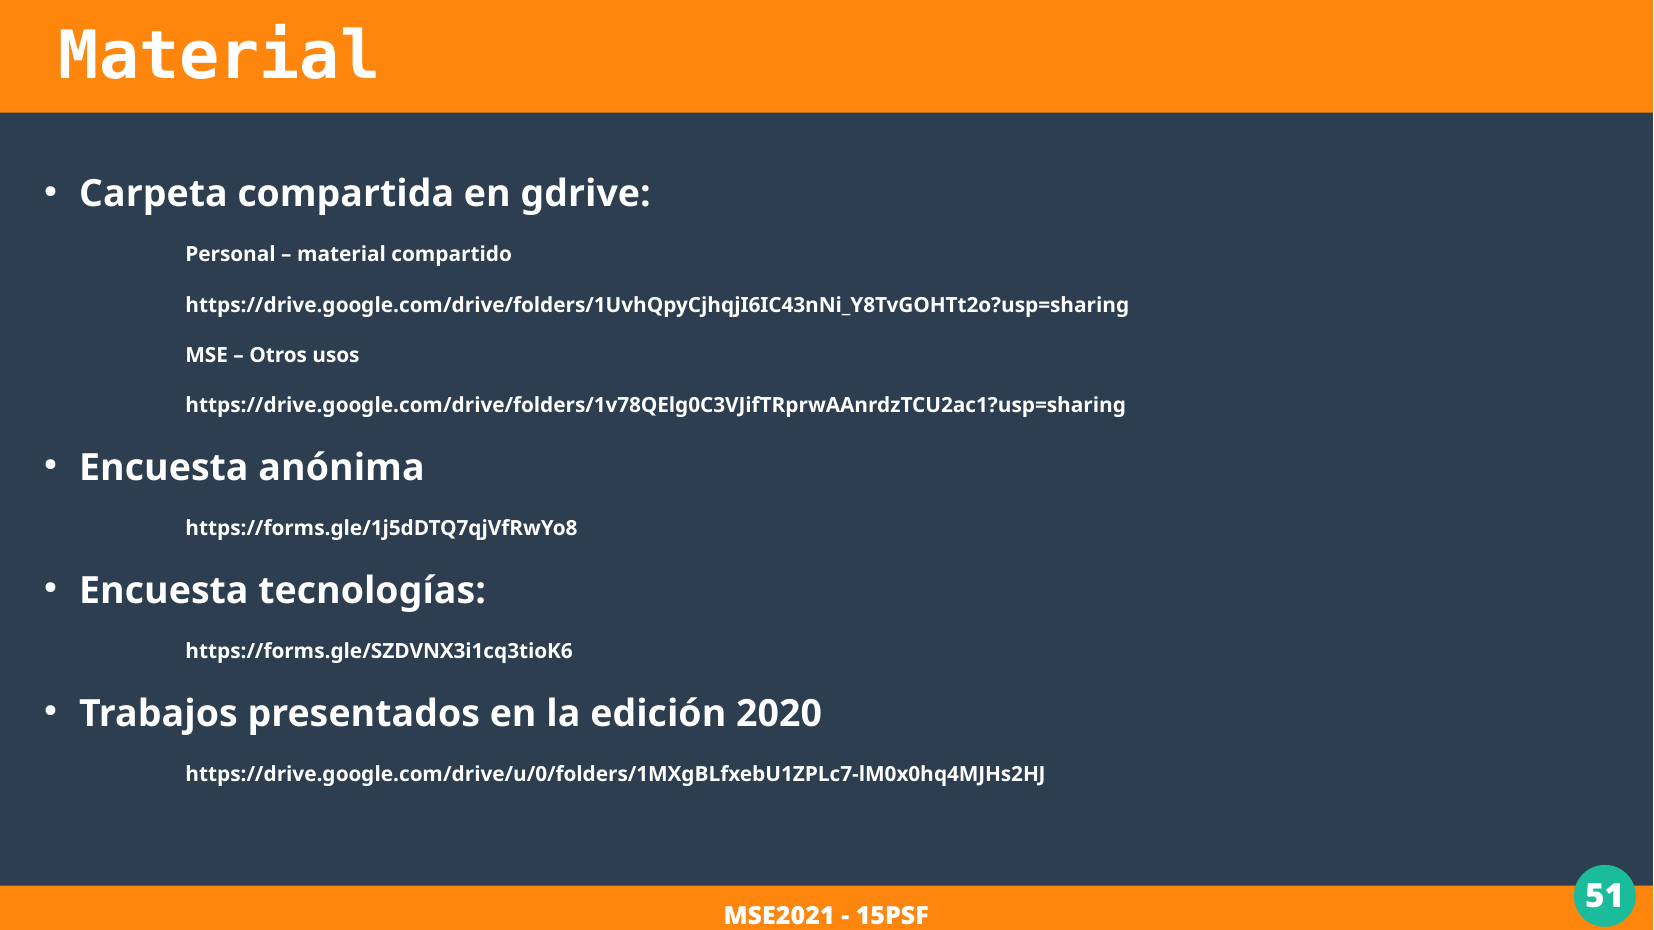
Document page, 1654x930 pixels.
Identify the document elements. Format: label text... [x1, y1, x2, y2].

title Material [58, 16, 1594, 181]
list Carpeta compartida en gdrive: Personal – material compartido https://drive.google.com/drive/folders/1UvhQpyCjhqjI6IC43nNi_Y8TvGOHTt2o?usp=sharing MSE – Otros usos https://drive.google.com/drive/folders/1v78QElg0C3VJifTRprwAAnrdzTCU2ac1?usp=sharing Encuesta anónima https://forms.gle/1j5dDTQ7qjVfRwYo8 Encuesta tecnologías: https://forms.gle/SZDVNX3i1cq3tioK6 Trabajos presentados en la edición 2020 https://drive.google.com/drive/u/0/folders/1MXgBLfxebU1ZPLc7-lM0x0hq4MJHs2HJ [43, 166, 1538, 861]
